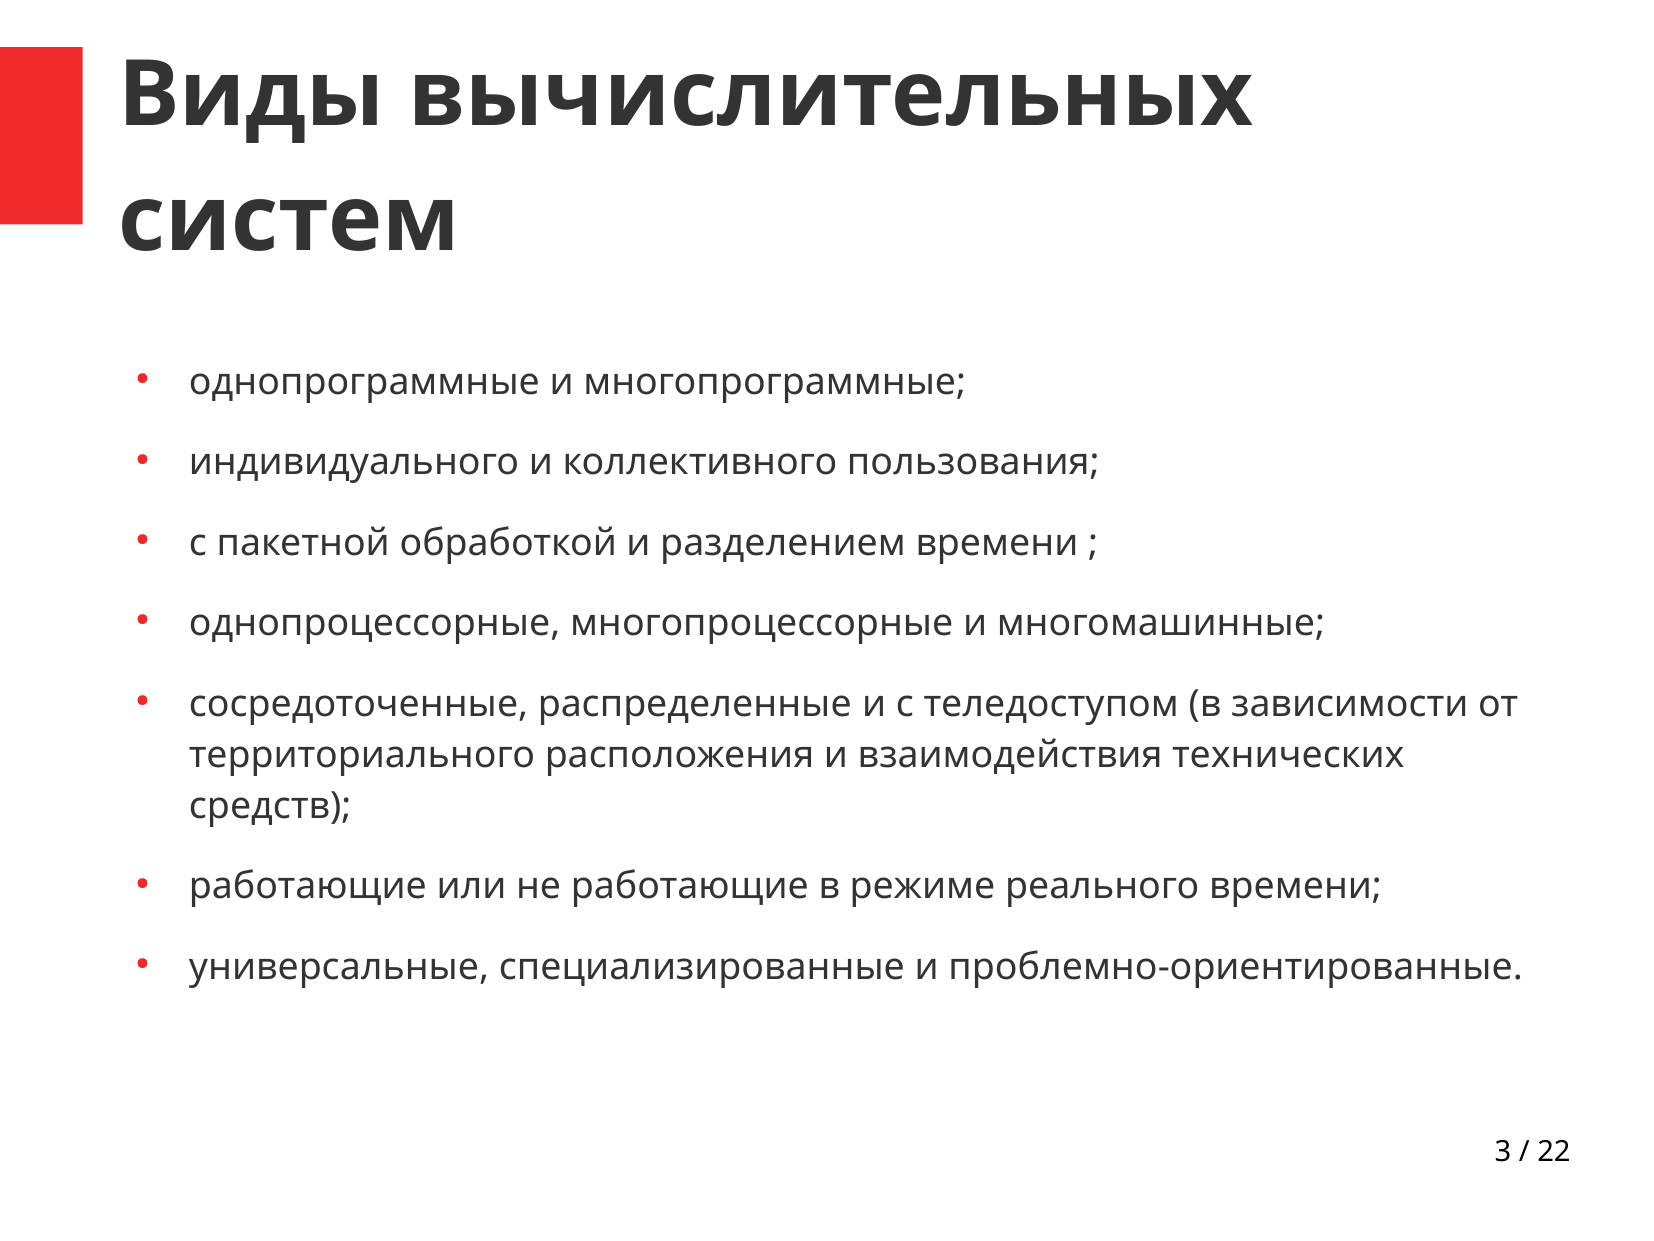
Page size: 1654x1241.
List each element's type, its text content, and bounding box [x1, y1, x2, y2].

title Виды вычислительных систем [118, 27, 1571, 278]
list однопрограммные и многопрограммные; индивидуального и коллективного пользования; с пакетной обработкой и разделением времени ; однопроцессорные, многопроцессорные и многомашинные; сосредоточенные, распределенные и с теледоступом (в зависимости от территориального расположения и взаимодействия технических средств); работающие или не работающие в режиме реального времени; универсальные, специализированные и проблемно-ориентированные. [118, 354, 1536, 1074]
